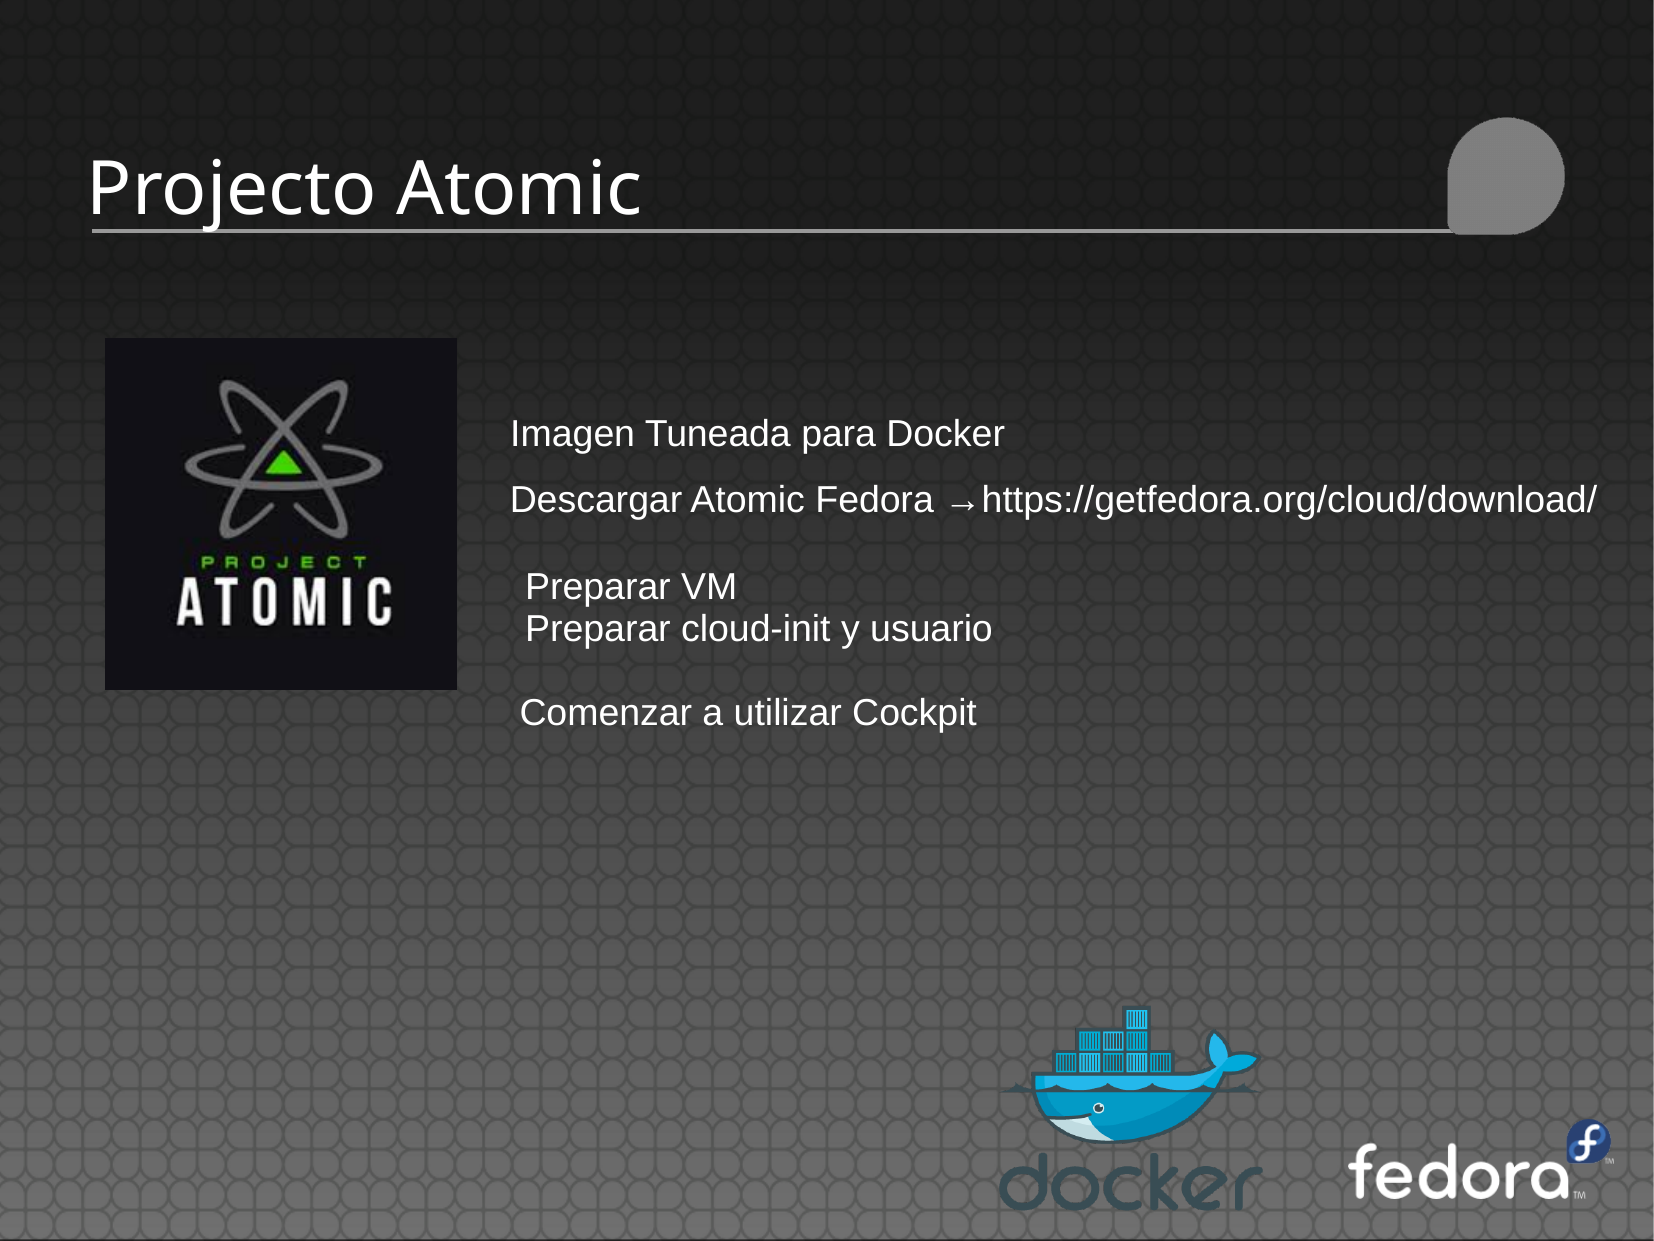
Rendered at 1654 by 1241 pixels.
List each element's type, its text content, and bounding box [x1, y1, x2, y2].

text_box Preparar VM Preparar cloud-init y usuario [510, 558, 1156, 657]
picture [0, 0, 1654, 1241]
text_box Descargar Atomic Fedora →https://getfedora.org/cloud/download/ [495, 471, 1654, 571]
text_box Comenzar a utilizar Cockpit [504, 683, 1150, 741]
text_box Imagen Tuneada para Docker [495, 405, 1141, 462]
title Projecto Atomic [86, 117, 1576, 254]
